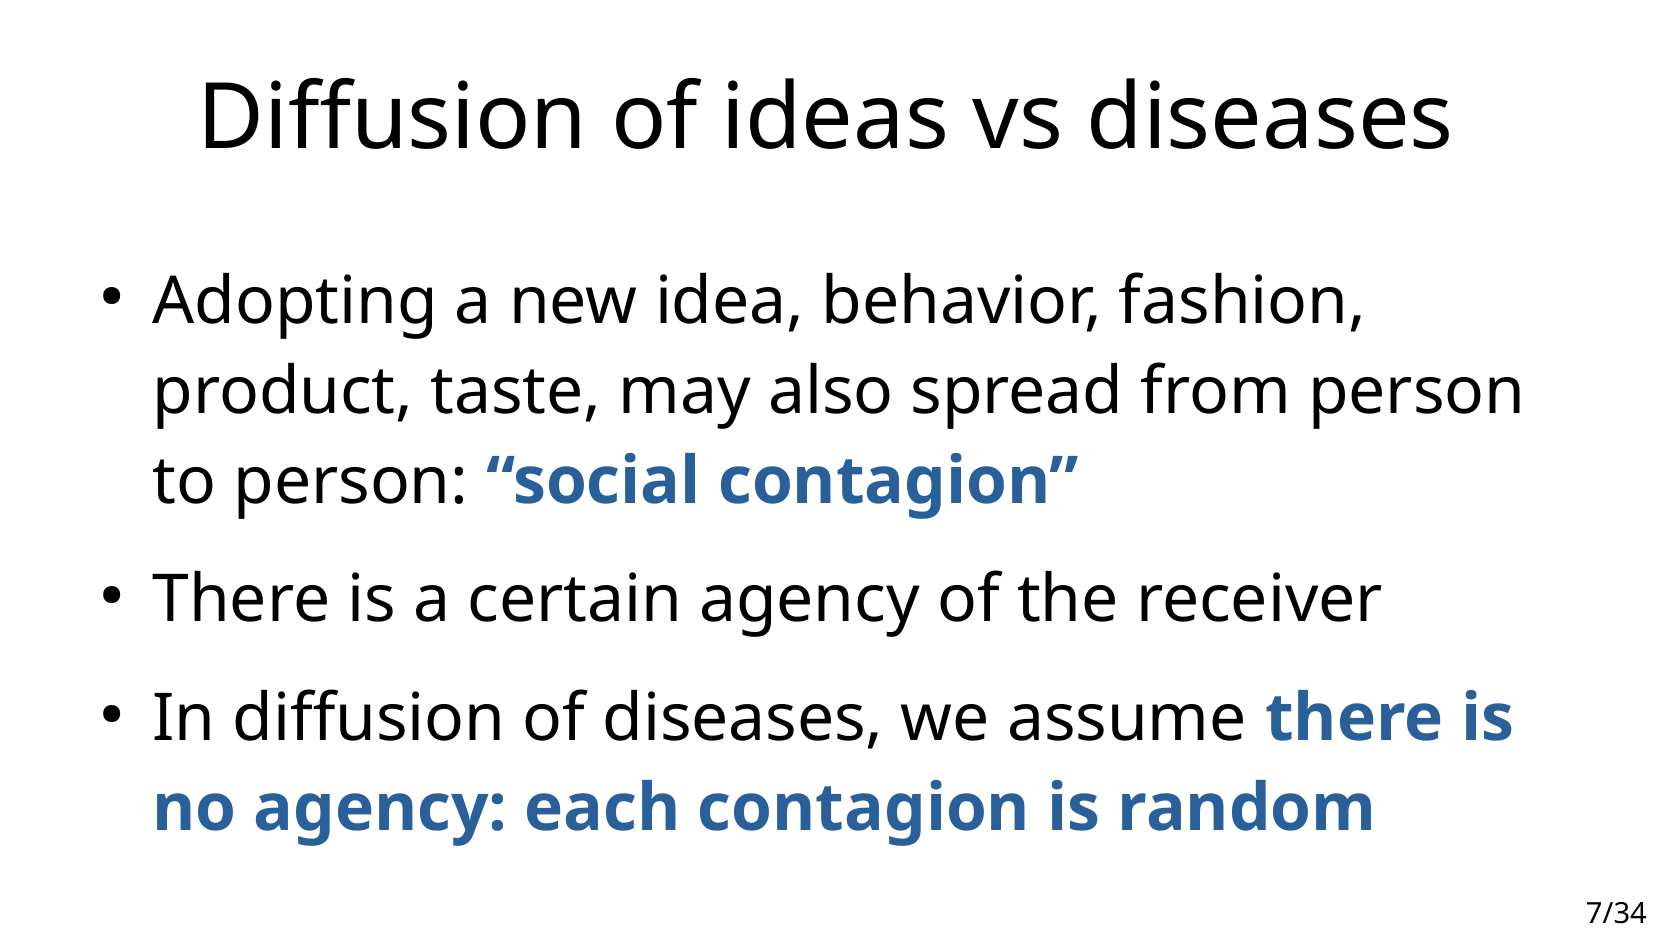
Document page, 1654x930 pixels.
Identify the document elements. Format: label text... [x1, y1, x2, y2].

list Adopting a new idea, behavior, fashion, product, taste, may also spread from person to person: “social contagion” There is a certain agency of the receiver In diffusion of diseases, we assume there is no agency: each contagion is random [82, 252, 1571, 856]
title Diffusion of ideas vs diseases [82, 1, 1571, 225]
